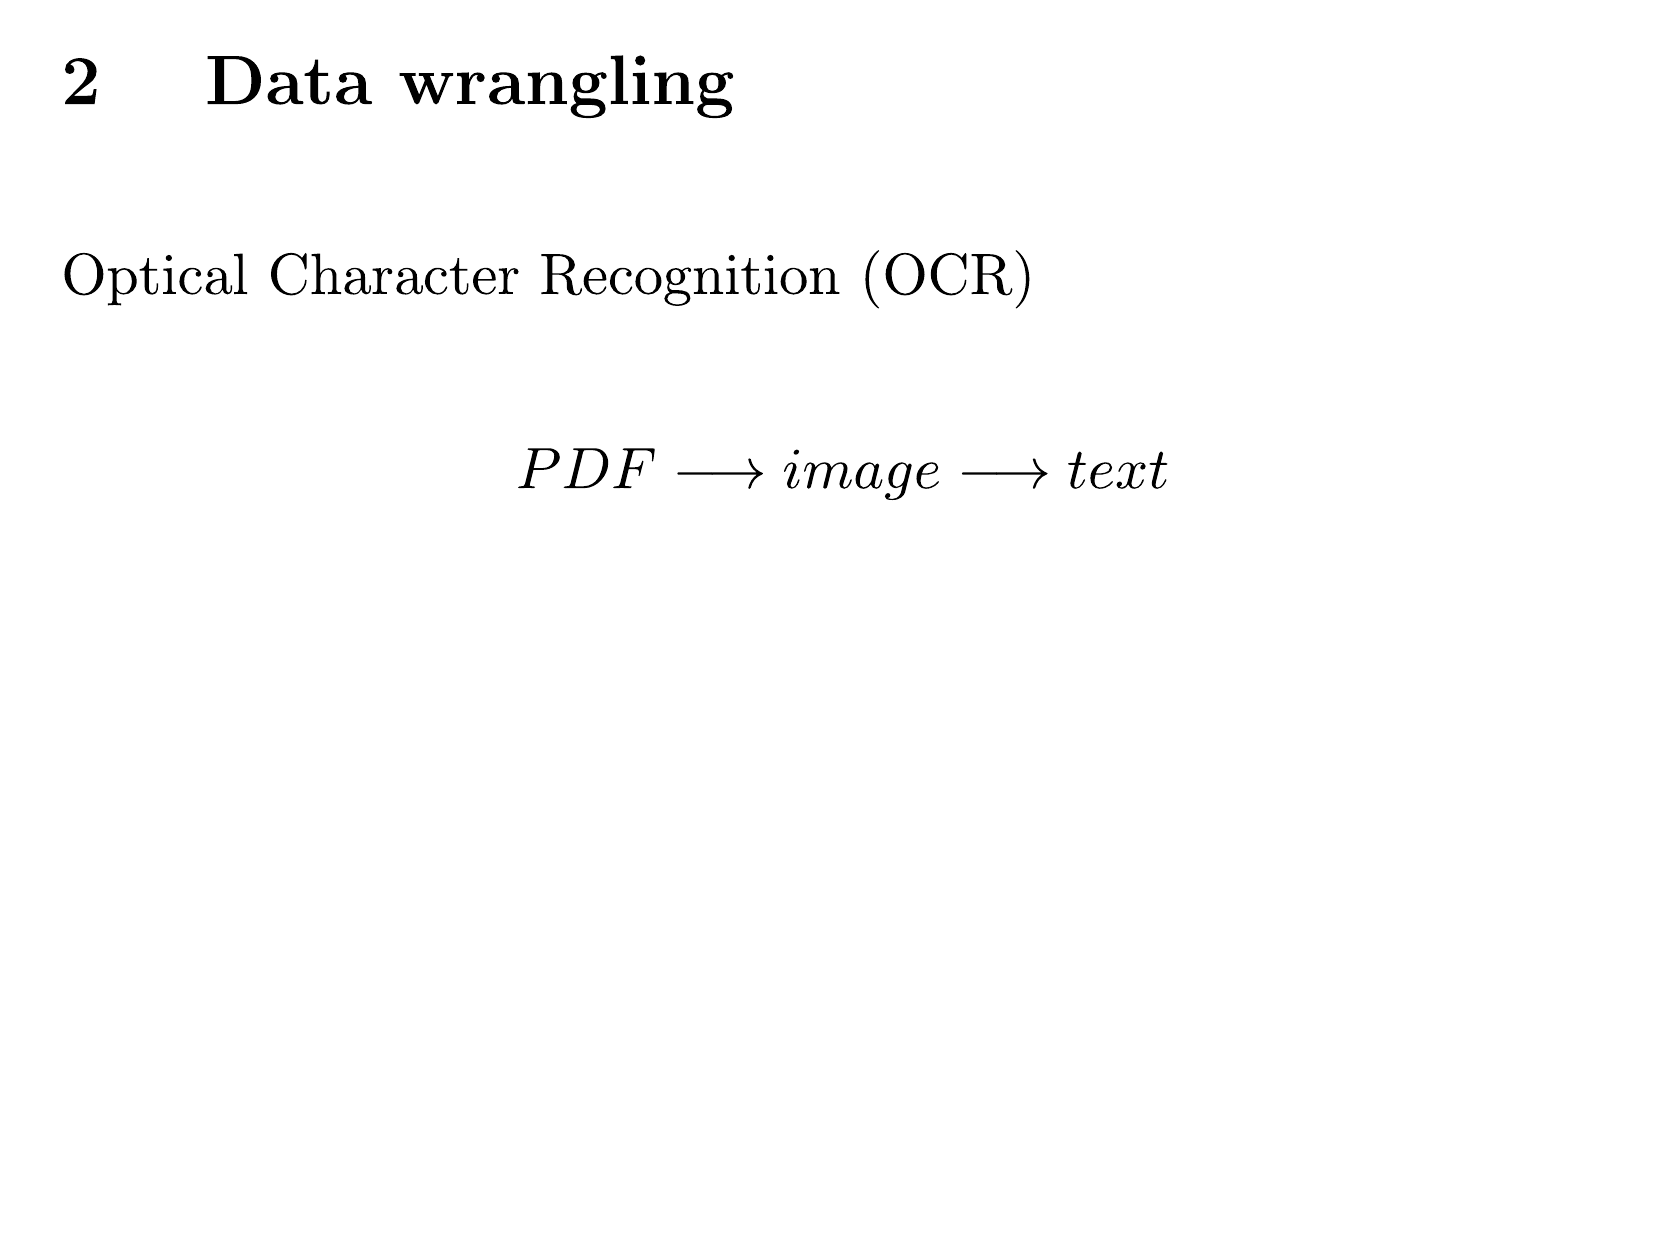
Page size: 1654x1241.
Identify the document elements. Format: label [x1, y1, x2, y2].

text_box [515, 448, 1170, 501]
text_box [61, 55, 1036, 309]
